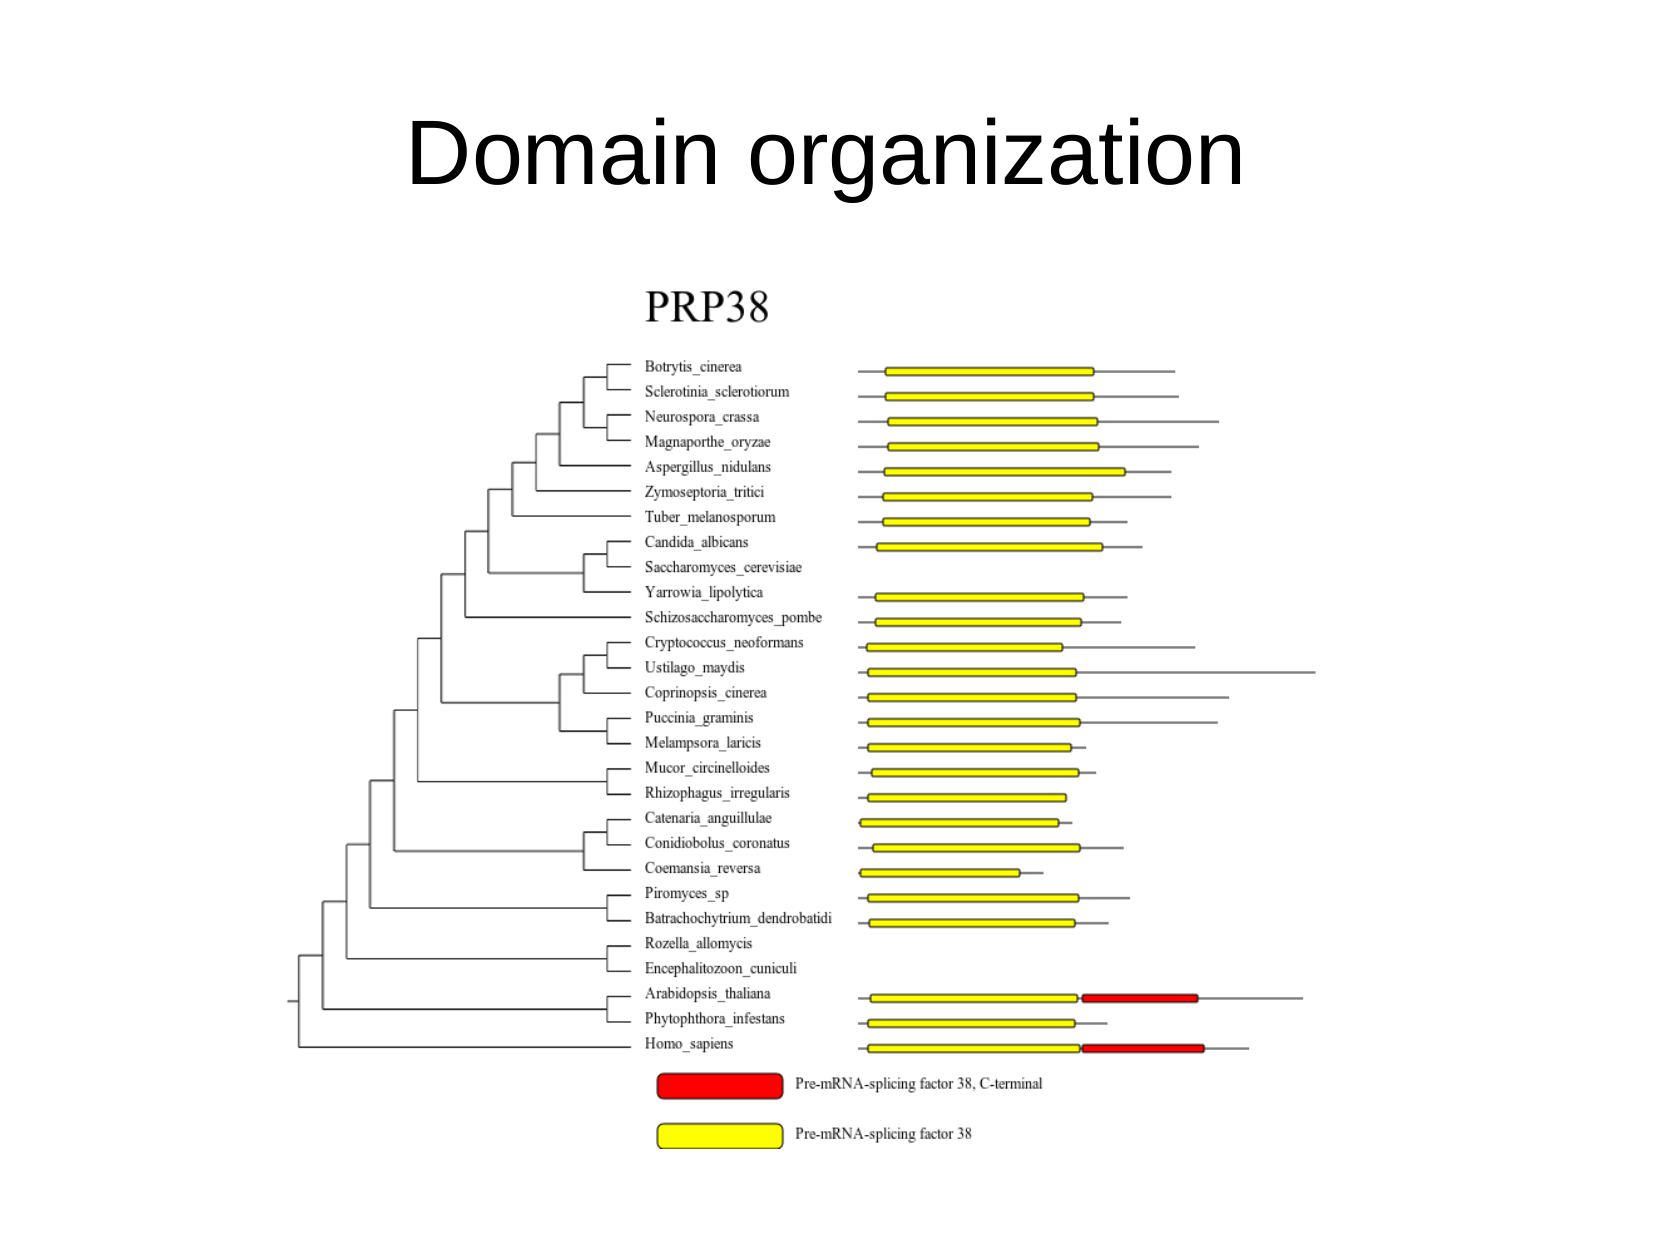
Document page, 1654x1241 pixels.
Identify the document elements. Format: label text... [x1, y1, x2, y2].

title Domain organization [82, 49, 1571, 257]
picture [645, 284, 1317, 1149]
picture [278, 314, 636, 1144]
